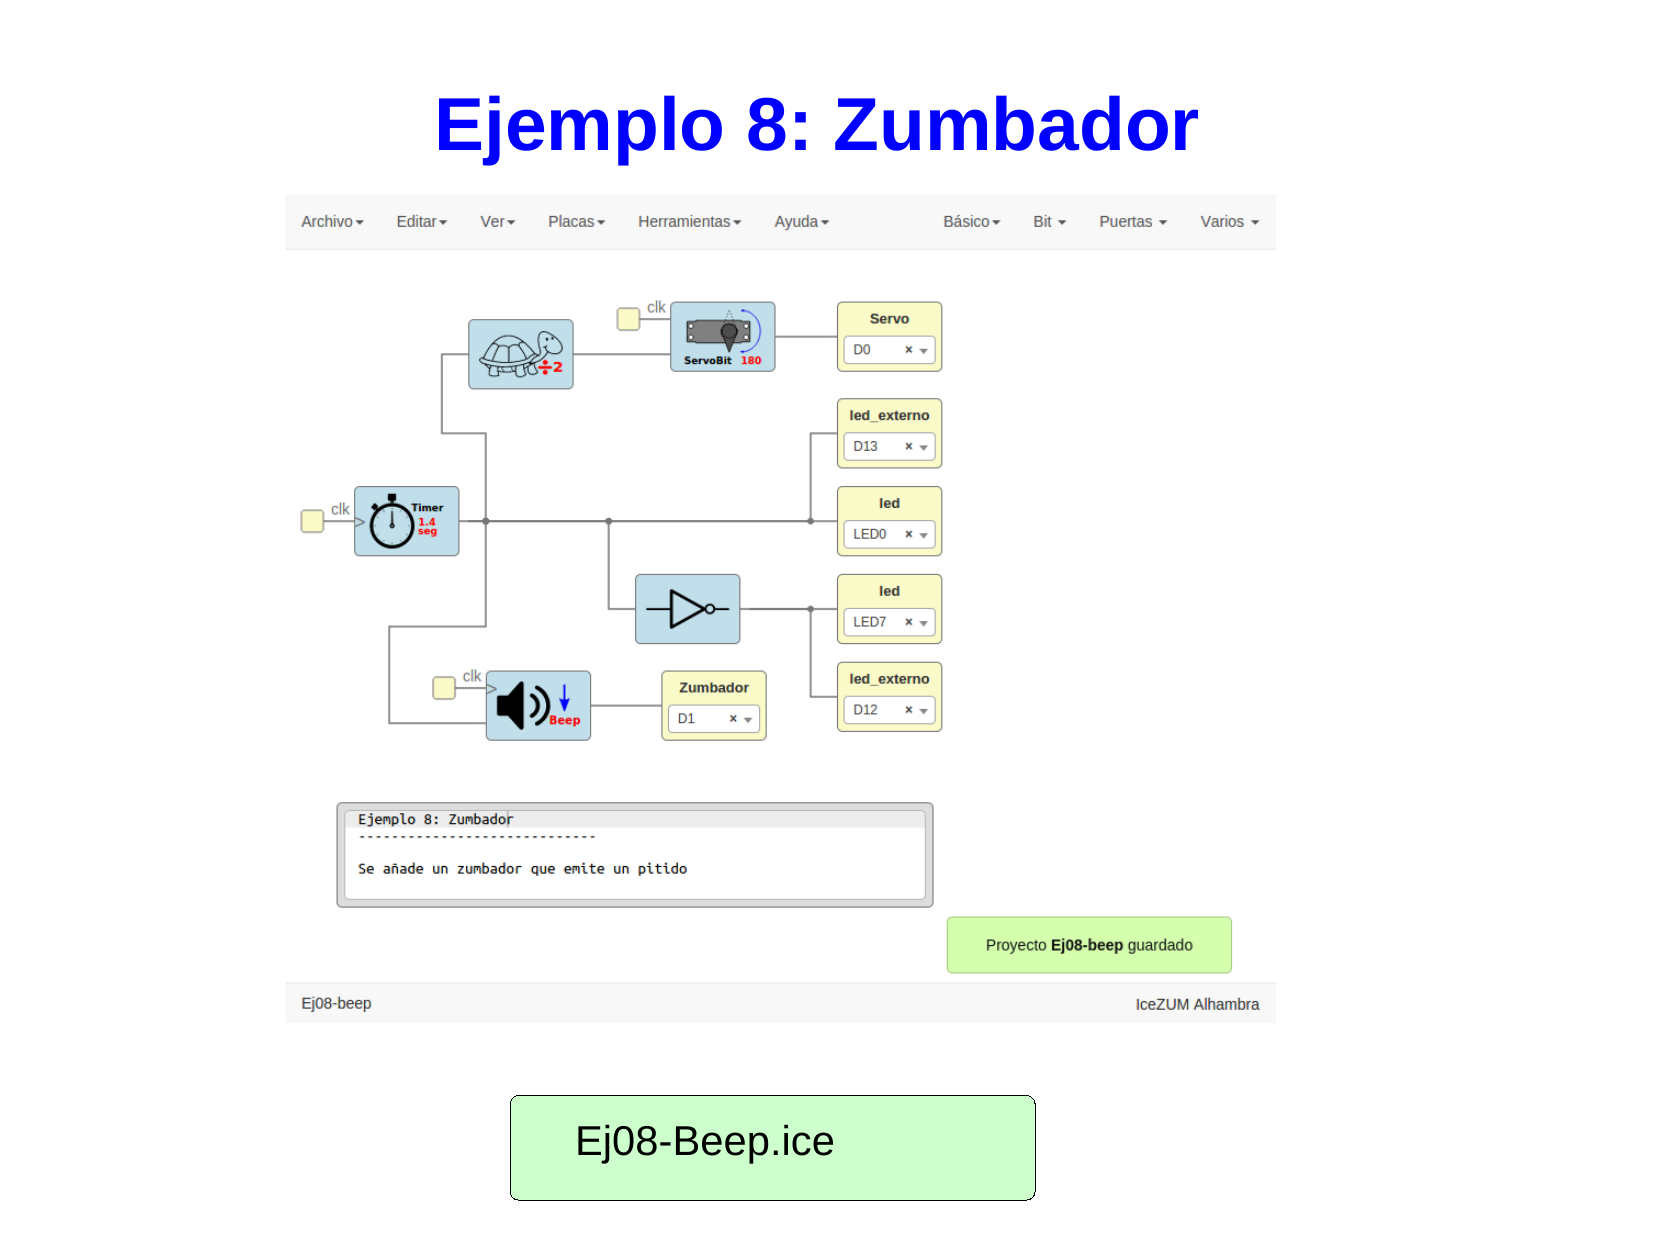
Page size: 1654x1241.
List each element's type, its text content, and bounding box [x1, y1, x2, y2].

text_box Ej08-Beep.ice [525, 1110, 1021, 1218]
text_box Ejemplo 8: Zumbador [90, 75, 1546, 174]
picture [285, 194, 1276, 1023]
text_box [510, 1095, 1036, 1201]
